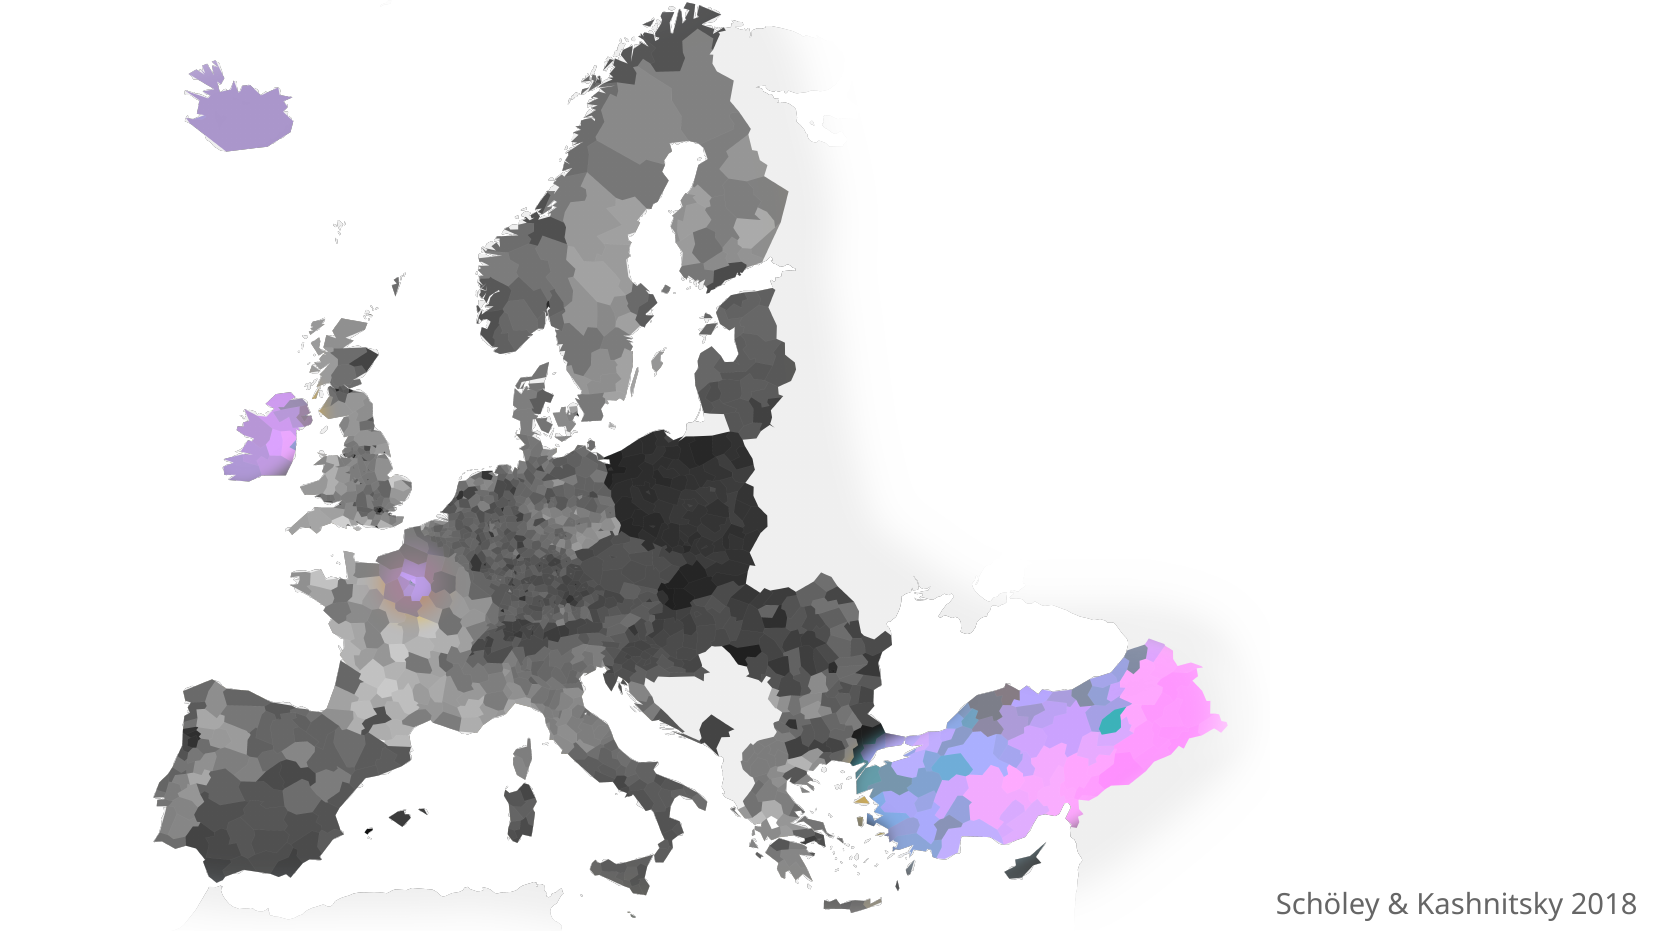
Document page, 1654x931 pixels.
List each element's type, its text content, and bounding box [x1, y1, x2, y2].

text_box Schöley & Kashnitsky 2018 [1270, 875, 1653, 930]
picture [147, 0, 1270, 931]
